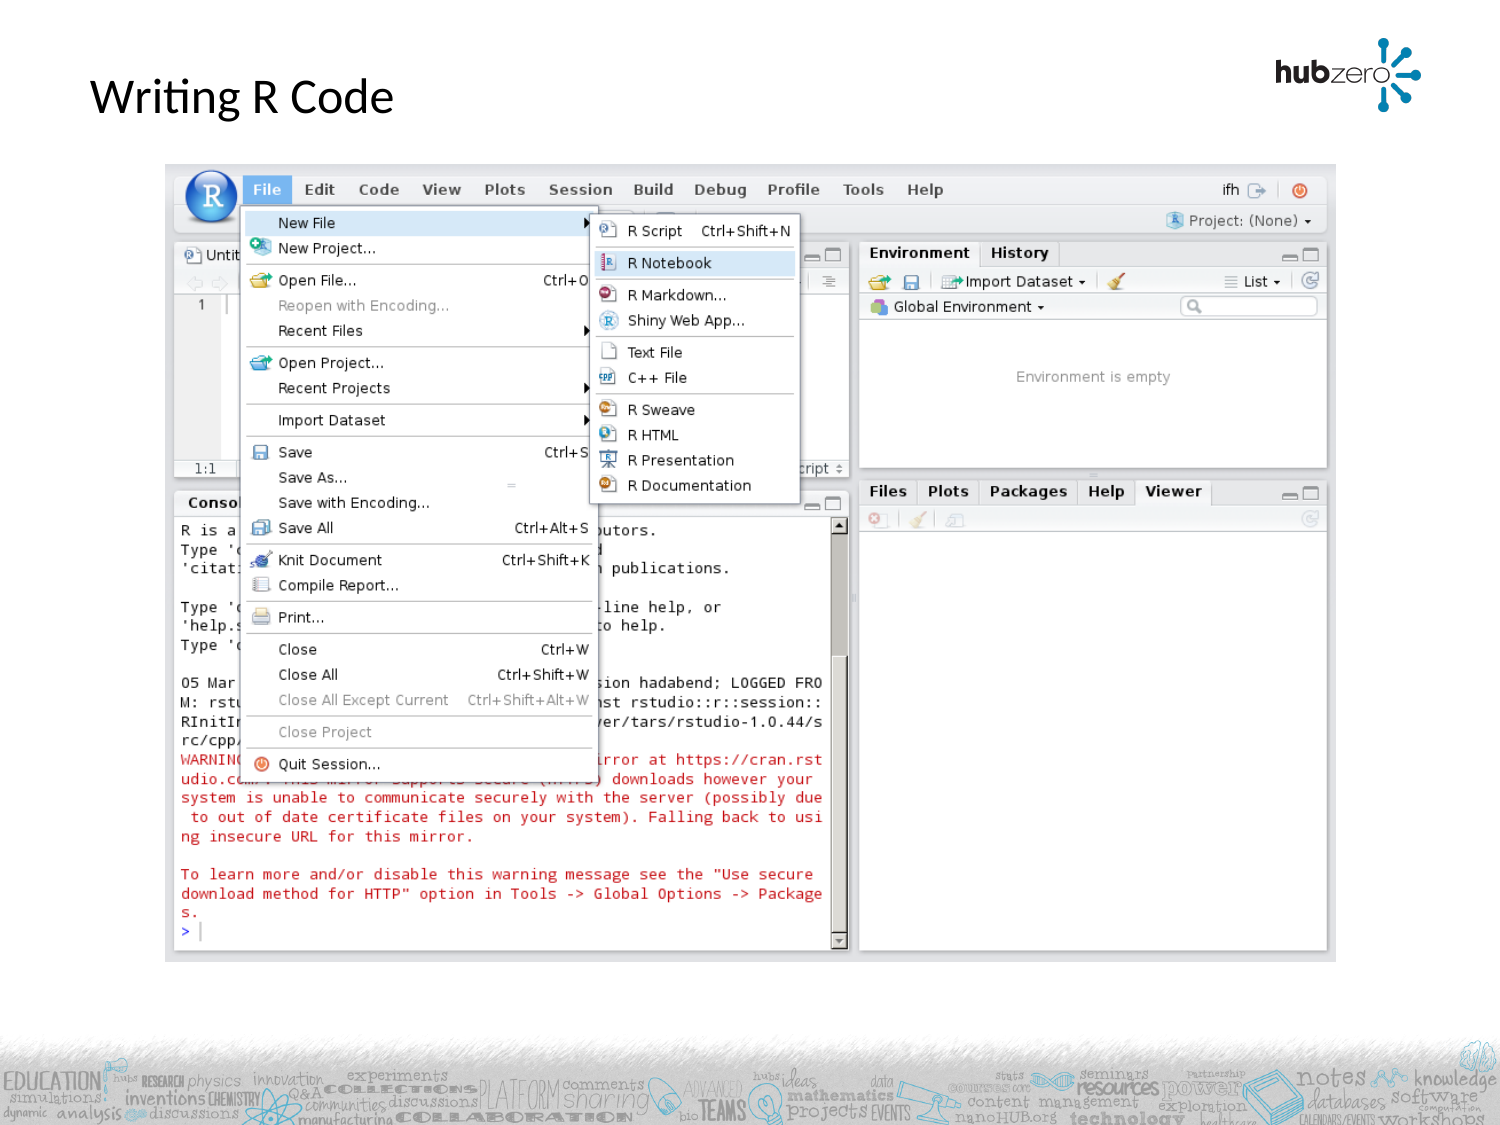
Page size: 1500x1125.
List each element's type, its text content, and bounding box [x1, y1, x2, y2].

picture [1272, 35, 1424, 44]
picture [0, 1034, 1500, 1125]
title Writing R Code [75, 44, 1426, 144]
picture [165, 164, 1336, 962]
